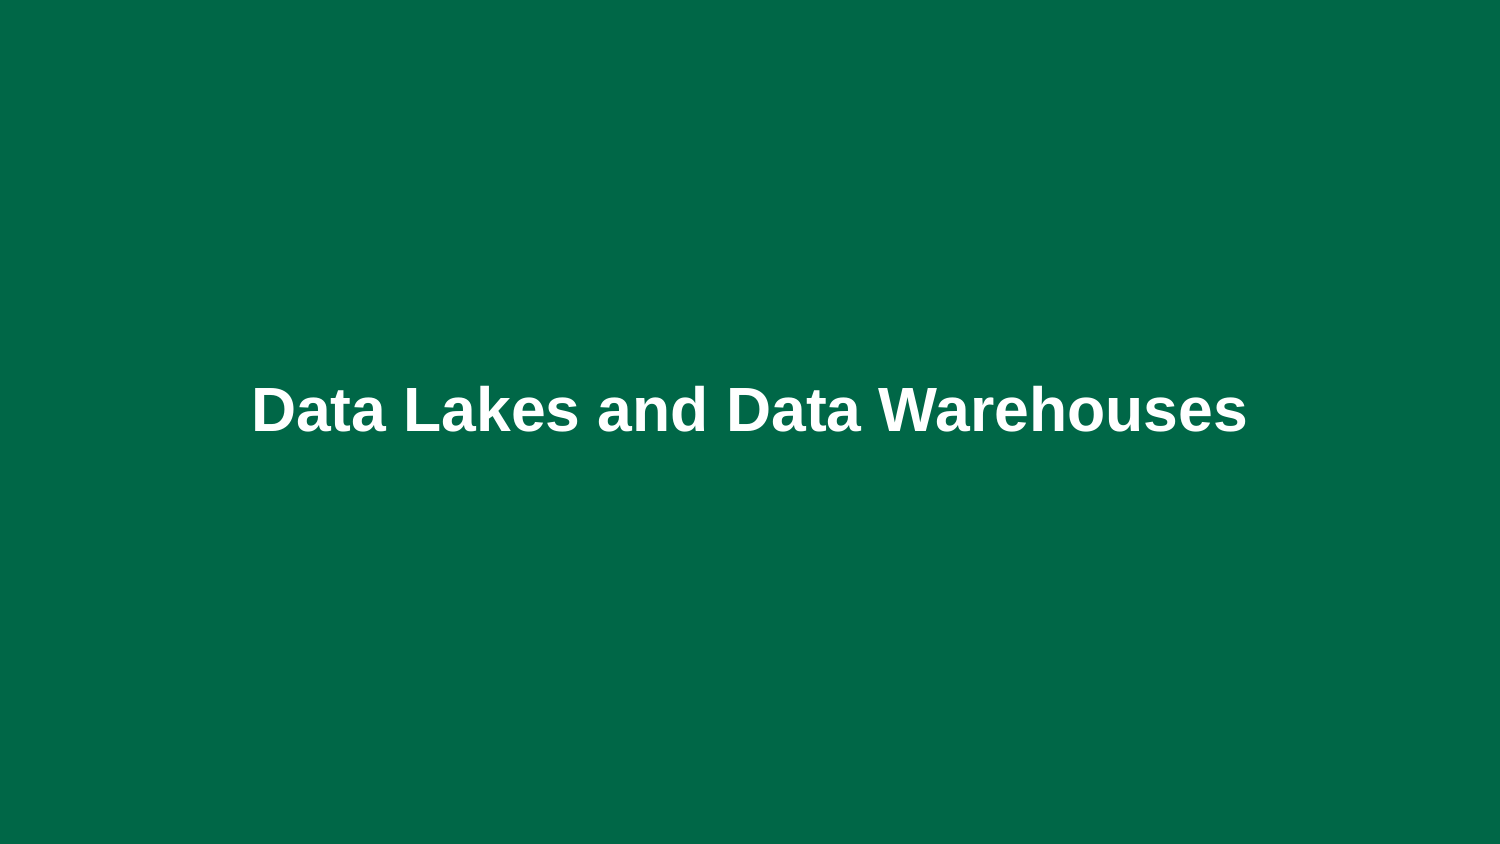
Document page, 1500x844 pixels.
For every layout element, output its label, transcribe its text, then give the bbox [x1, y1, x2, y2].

title Data Lakes and Data Warehouses [103, 329, 1397, 493]
